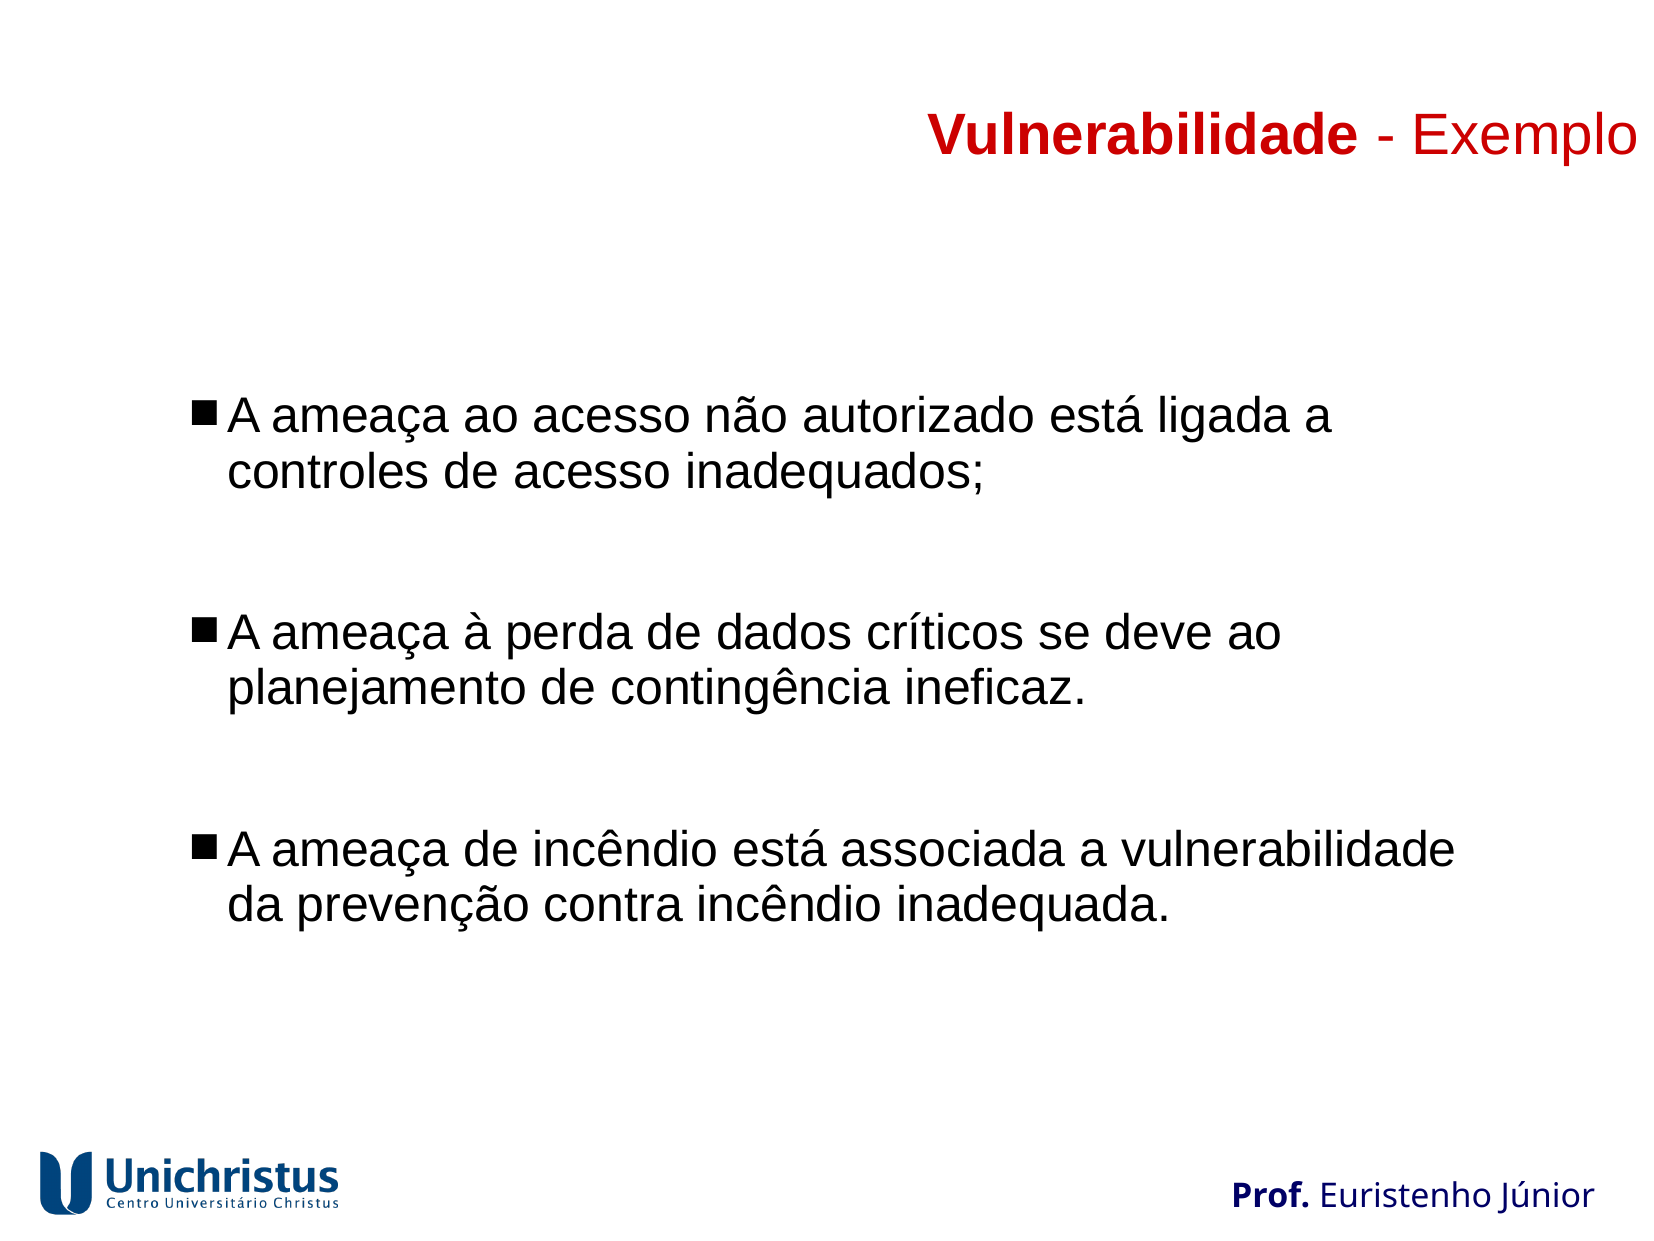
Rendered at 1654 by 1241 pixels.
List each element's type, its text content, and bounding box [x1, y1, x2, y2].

text_box Vulnerabilidade - Exemplo [913, 94, 1654, 175]
picture [35, 1148, 343, 1217]
text_box Prof. Euristenho Júnior [1216, 1163, 1654, 1224]
text_box A ameaça ao acesso não autorizado está ligada a controles de acesso inadequados; A ameaça à perda de dados críticos se deve ao planejamento de contingência ineficaz. A ameaça de incêndio está associada a vulnerabilidade da prevenção contra incêndio inadequada. [177, 379, 1524, 940]
